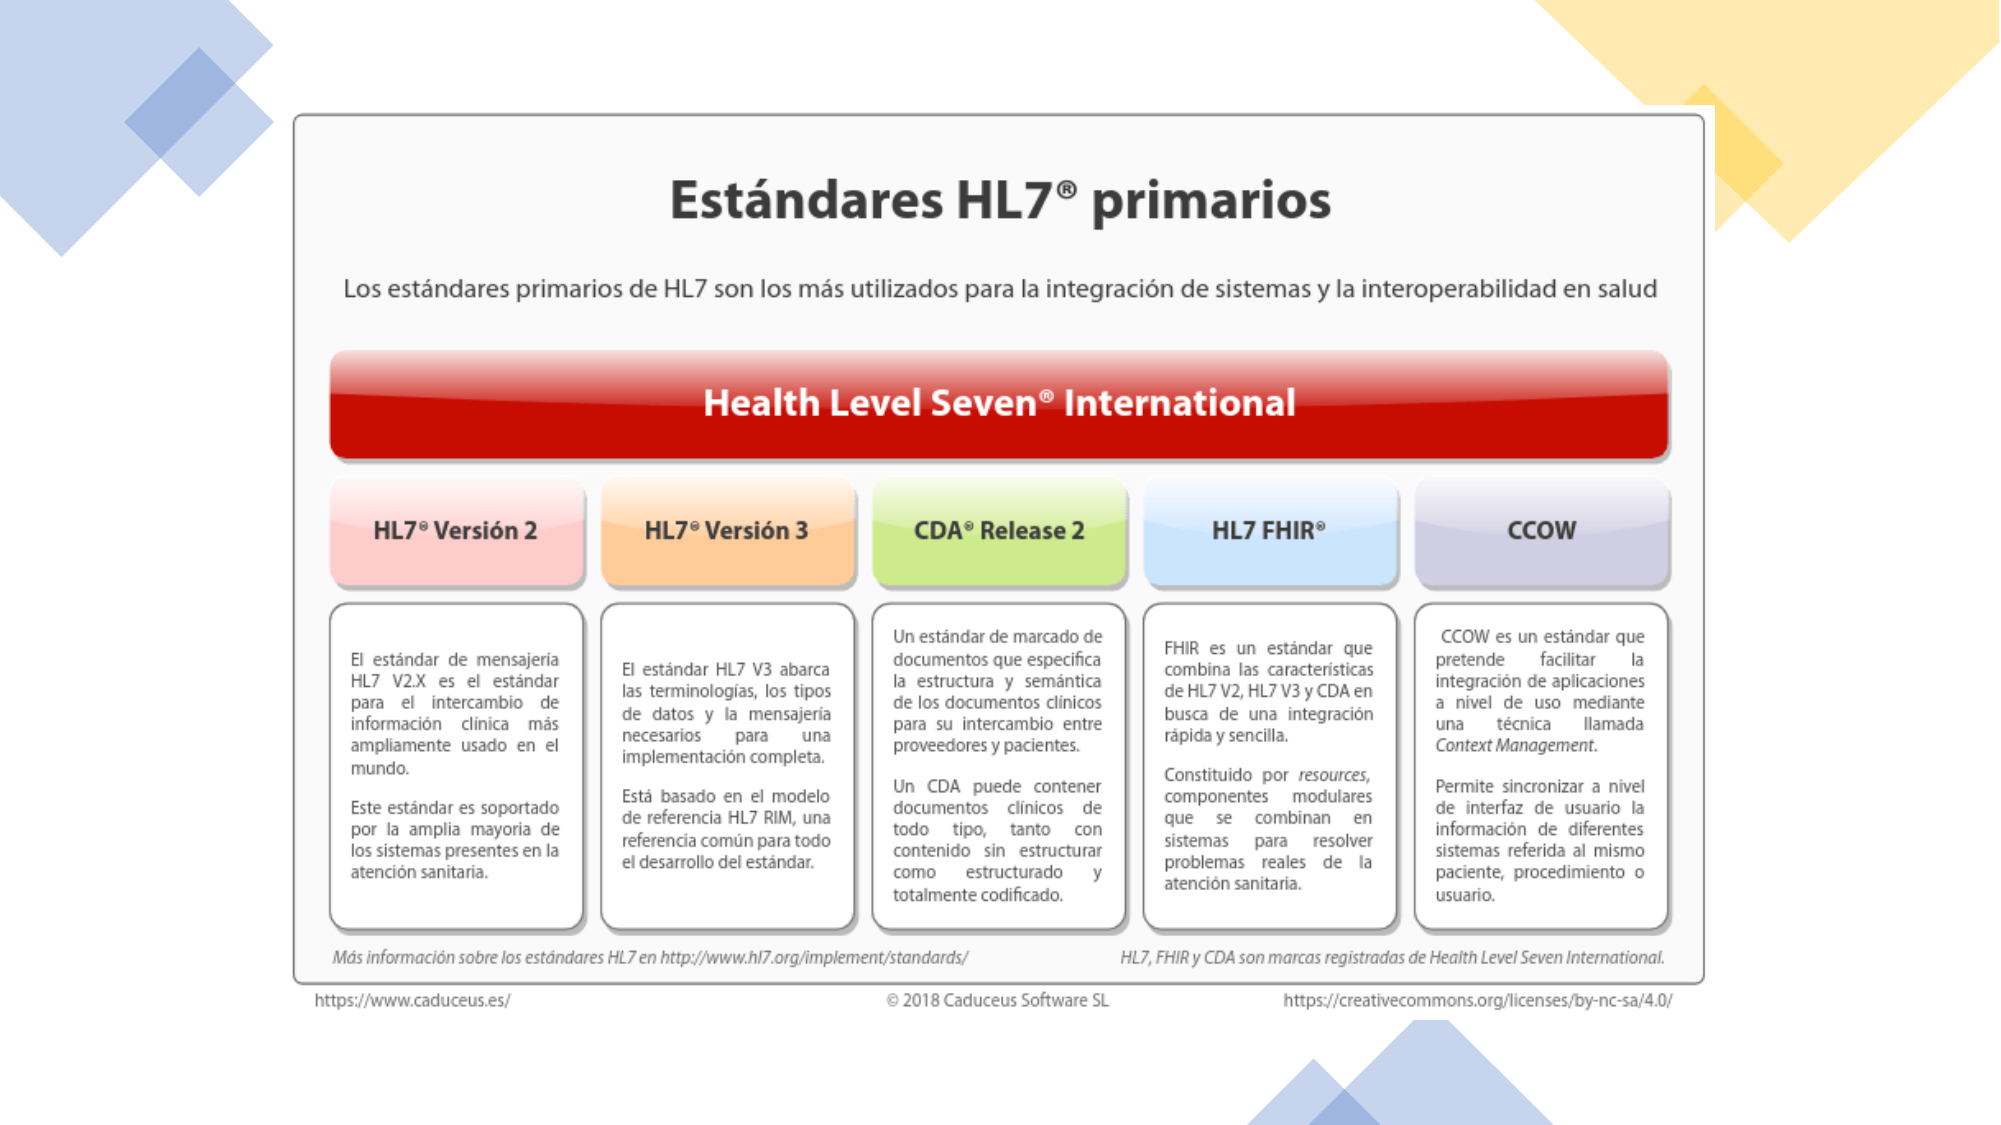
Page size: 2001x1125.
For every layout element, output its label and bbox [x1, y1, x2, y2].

text_box [0, 0, 2000, 1125]
picture [285, 105, 1715, 1020]
